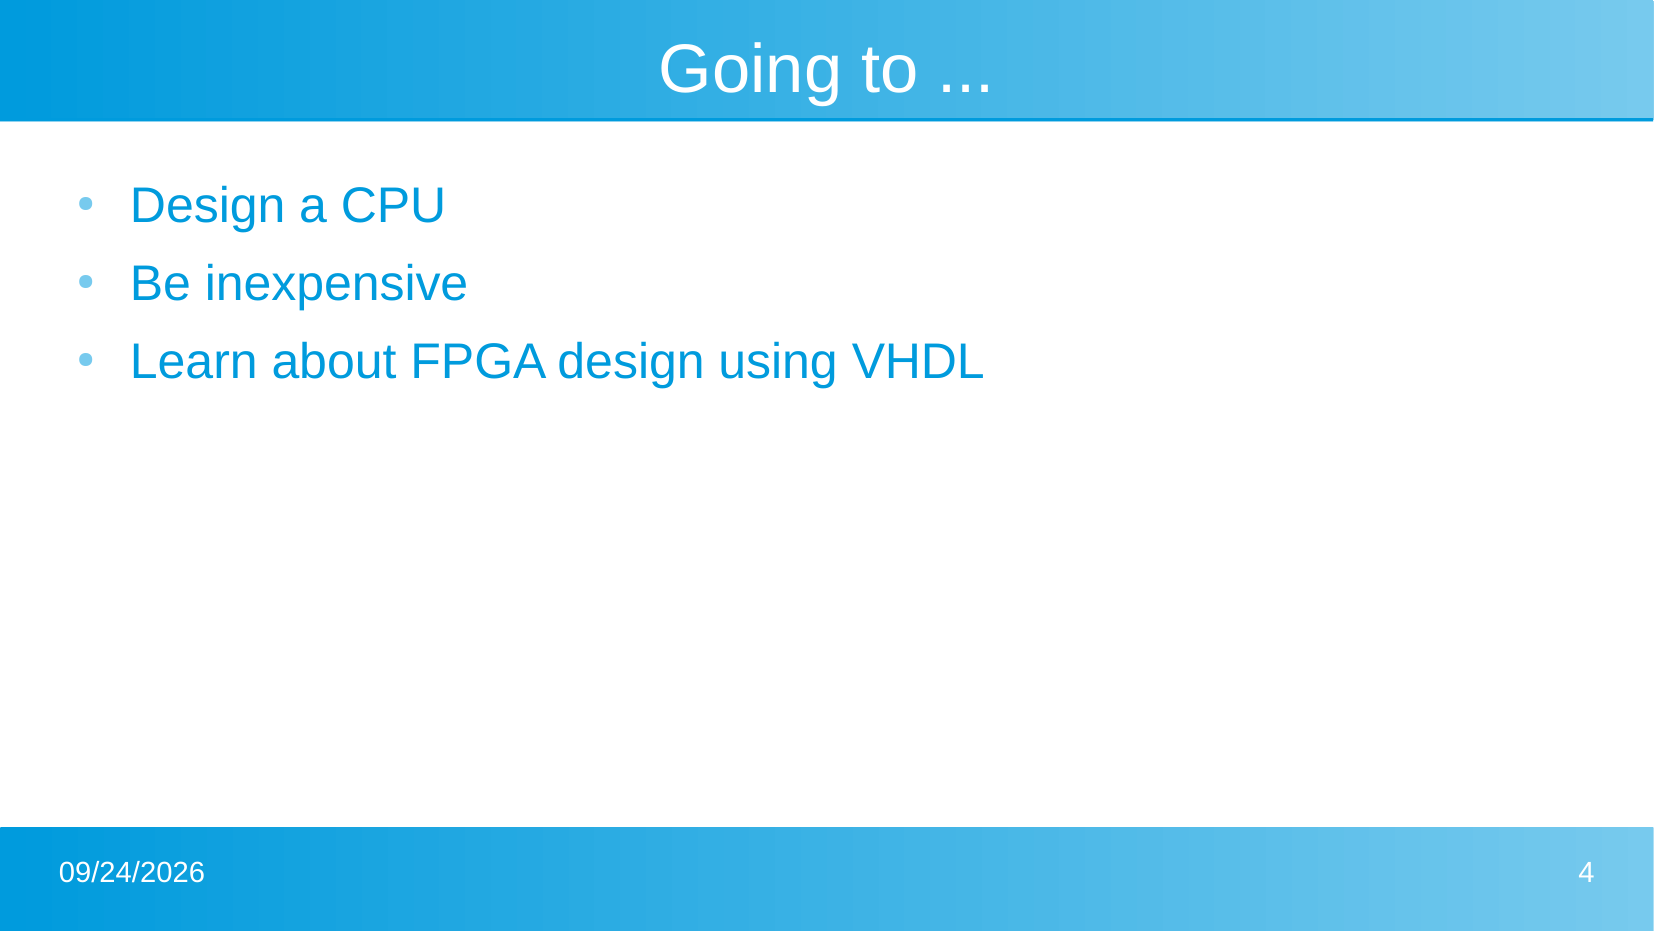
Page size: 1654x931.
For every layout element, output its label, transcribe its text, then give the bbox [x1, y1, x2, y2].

list Design a CPU Be inexpensive Learn about FPGA design using VHDL [59, 177, 1595, 768]
title Going to ... [59, 29, 1595, 108]
